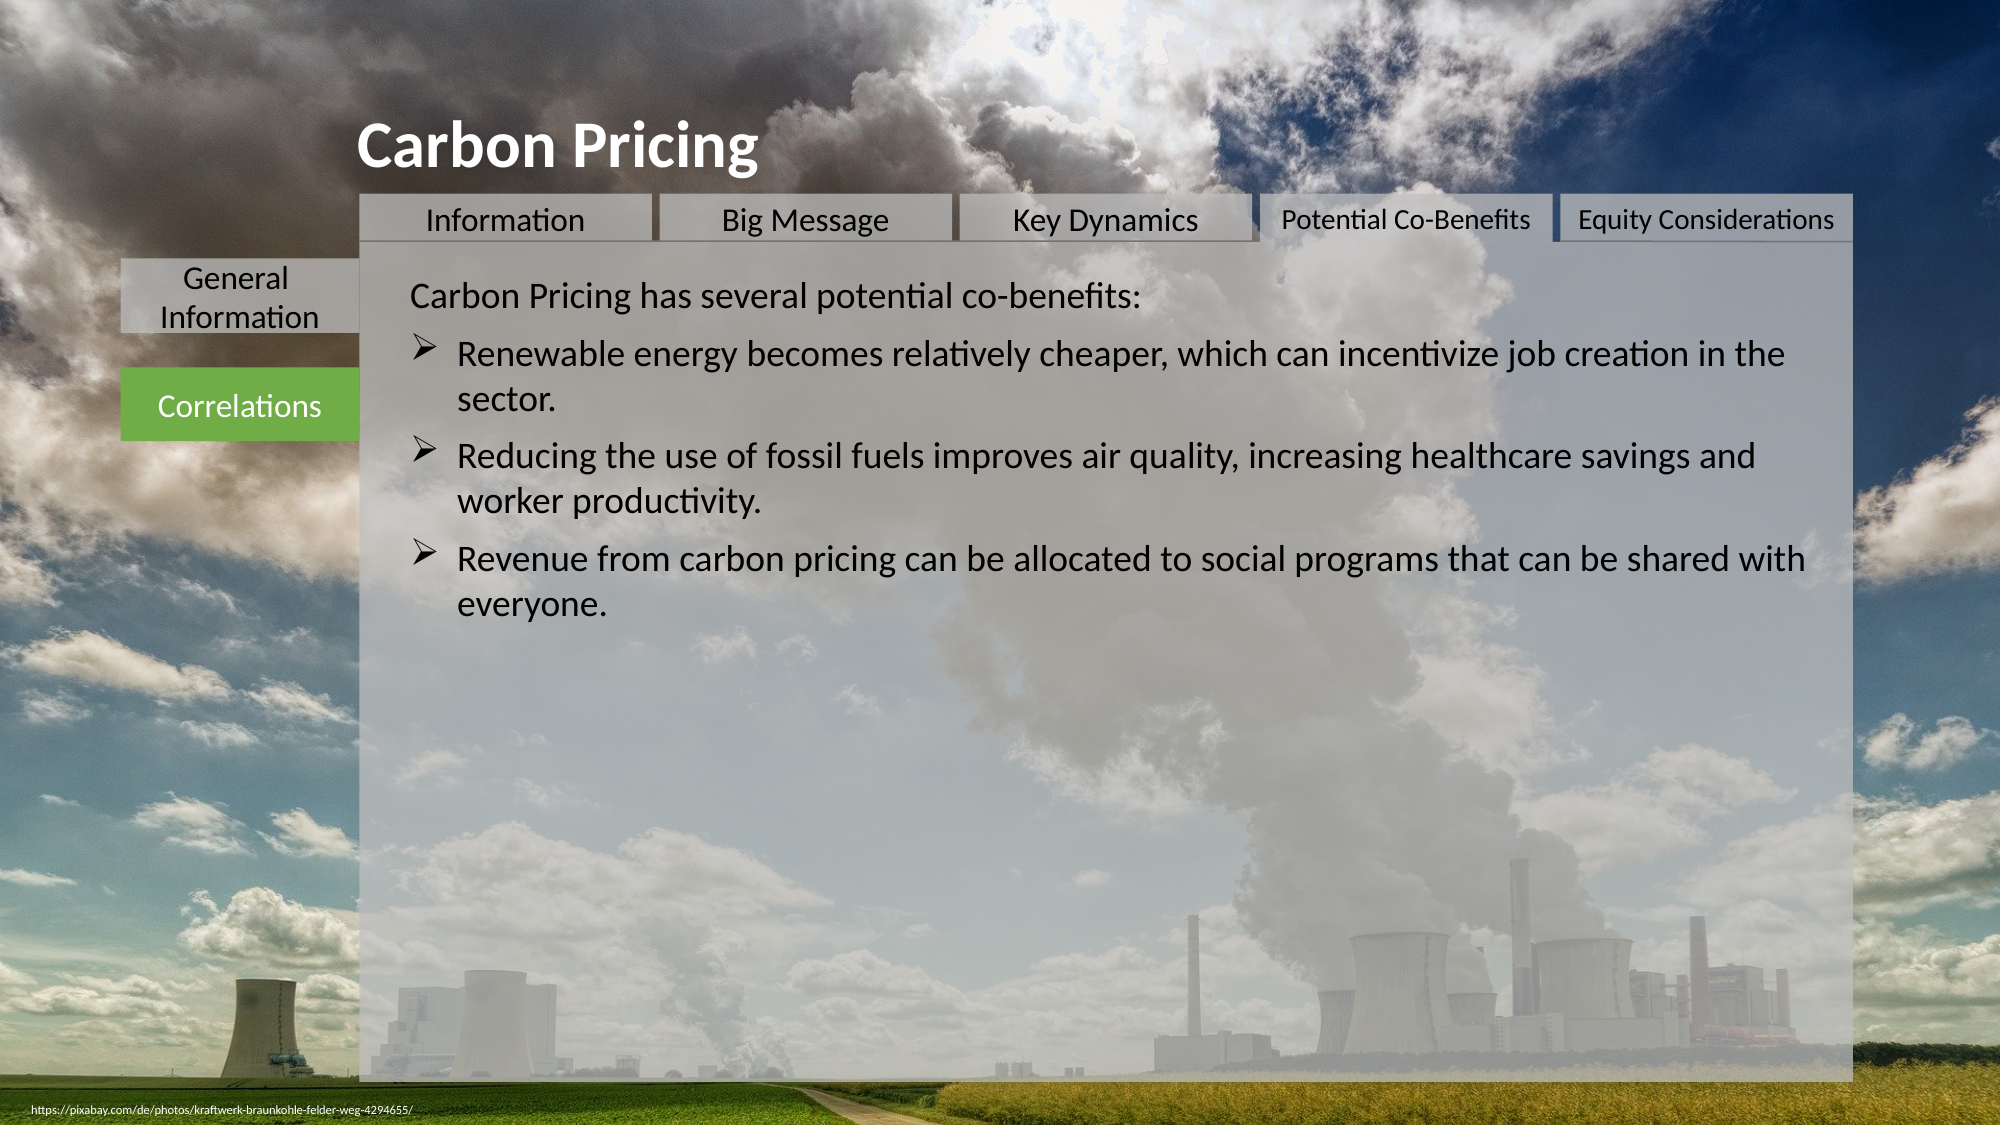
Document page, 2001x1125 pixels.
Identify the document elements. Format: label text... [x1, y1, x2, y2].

text_box Potential Co-Benefits [1260, 193, 1553, 242]
text_box Carbon Pricing [342, 93, 775, 189]
text_box Key Dynamics [959, 193, 1253, 240]
text_box [359, 241, 1853, 1082]
picture [0, 0, 2000, 1125]
text_box Carbon Pricing has several potential co-benefits: Renewable energy becomes relatively cheaper, which can incentivize job creation in the sector. Reducing the use of fossil fuels improves air quality, increasing healthcare savings and worker productivity. Revenue from carbon pricing can be allocated to social programs that can be shared with everyone. [395, 264, 1835, 632]
text_box Equity Considerations [1560, 193, 1853, 240]
text_box Big Message [659, 193, 953, 240]
text_box Correlations [120, 367, 360, 442]
text_box https://pixabay.com/de/photos/kraftwerk-braunkohle-felder-weg-4294655/ [16, 1094, 428, 1125]
text_box General Information [120, 258, 360, 333]
text_box Information [359, 193, 652, 240]
